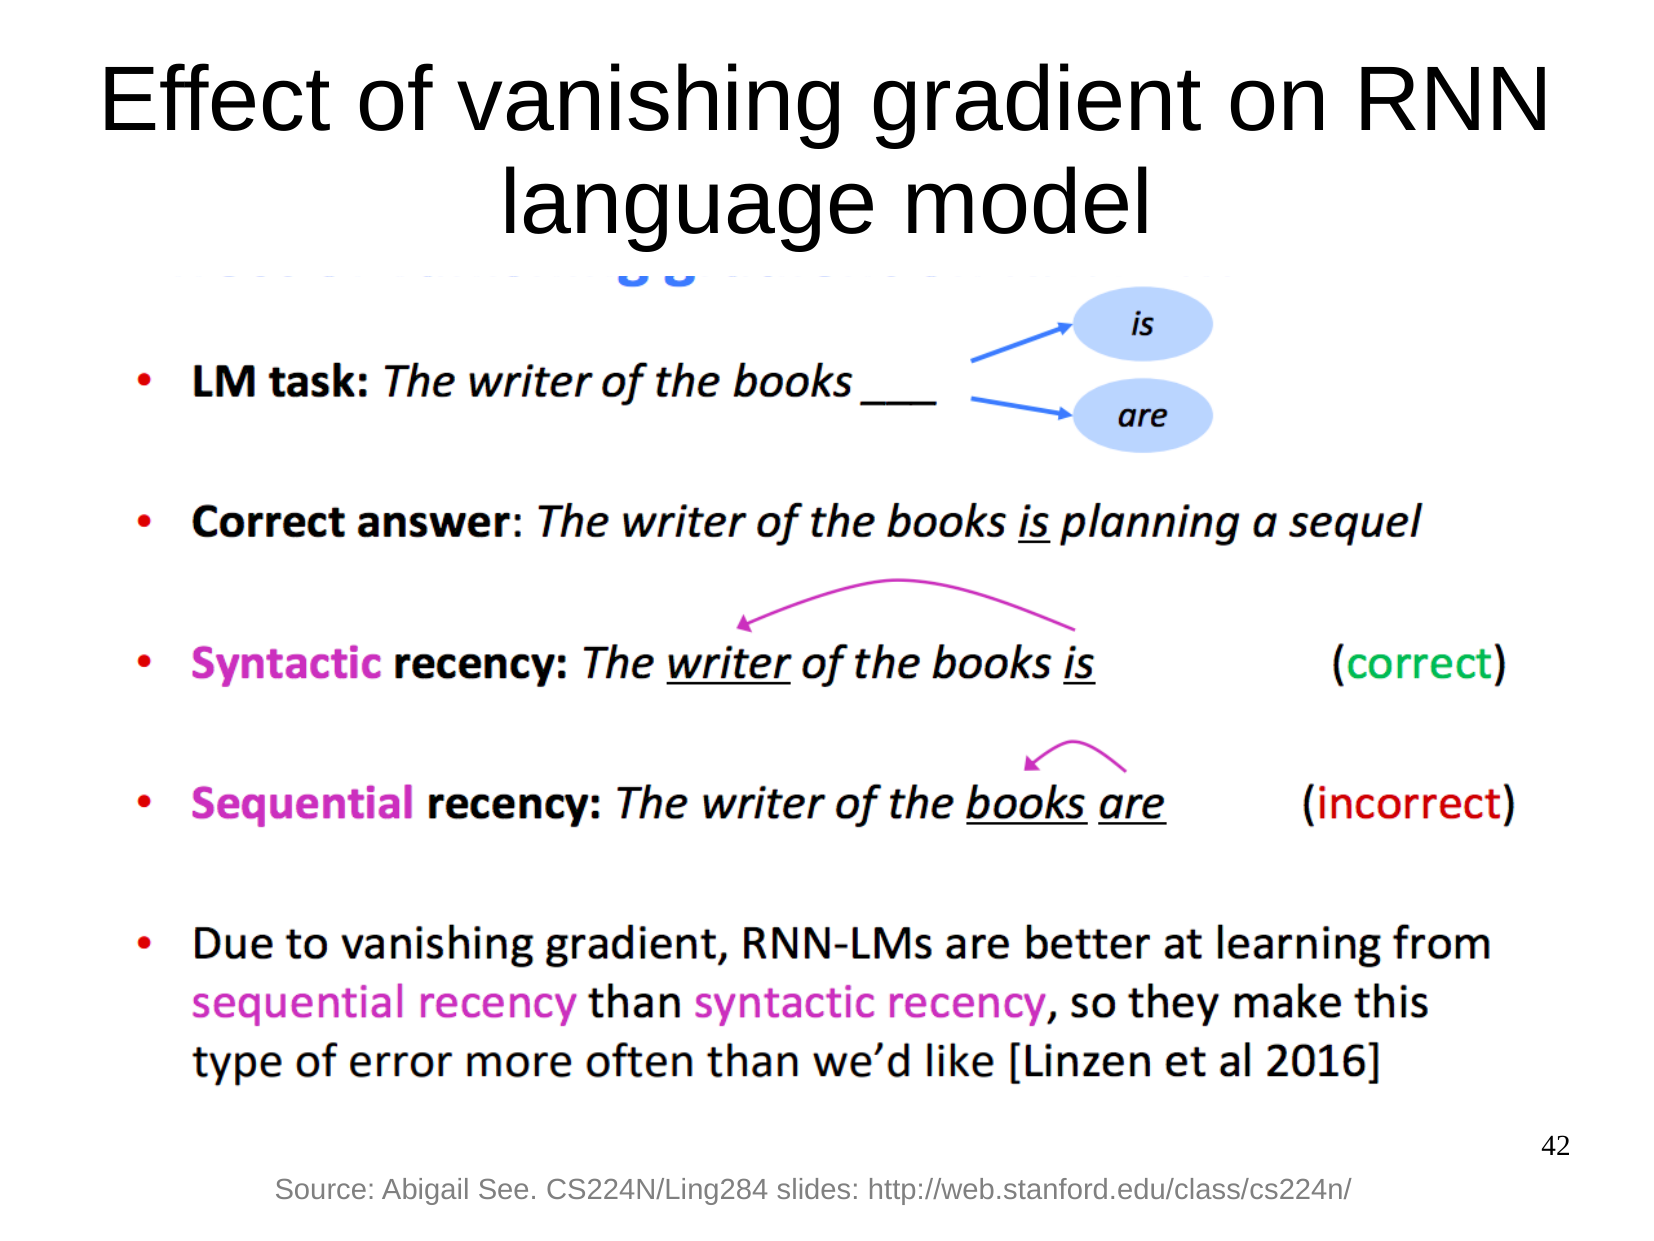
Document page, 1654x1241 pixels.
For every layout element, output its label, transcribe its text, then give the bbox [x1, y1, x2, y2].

text_box Source: Abigail See. CS224N/Ling284 slides: http://web.stanford.edu/class/cs224n/ [259, 1165, 1654, 1241]
picture [79, 276, 1566, 1129]
title Effect of vanishing gradient on RNN language model [82, 47, 1571, 253]
